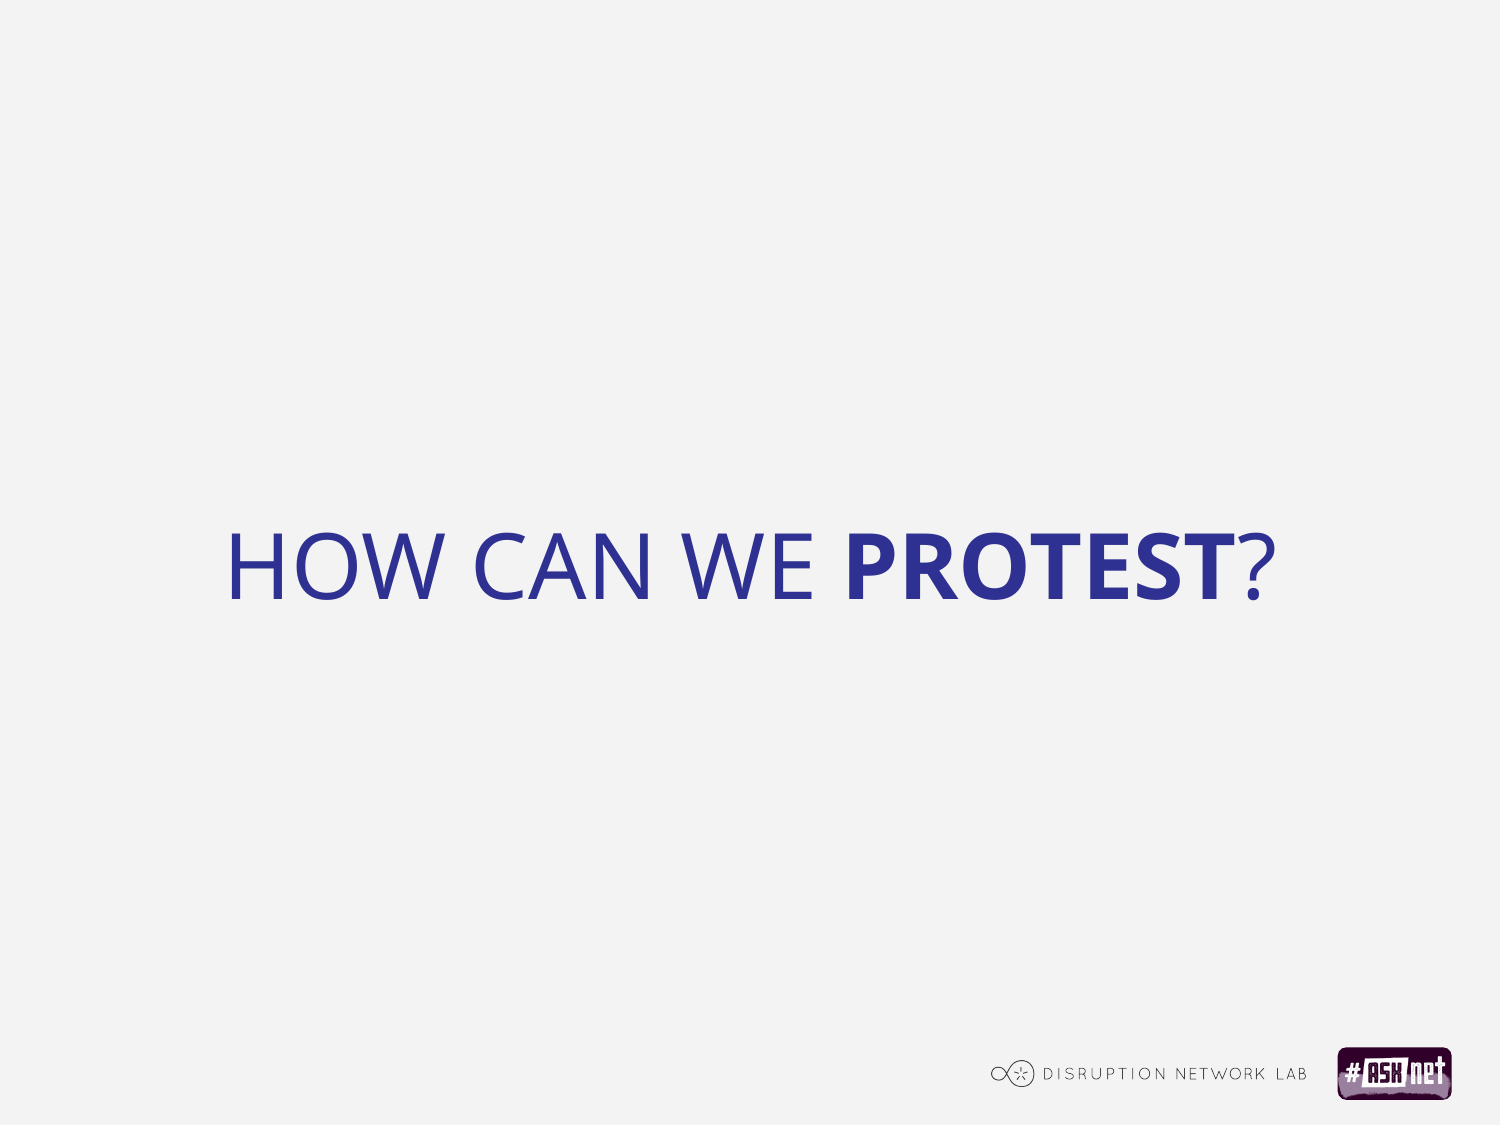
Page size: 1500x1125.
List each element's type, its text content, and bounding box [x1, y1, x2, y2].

picture [1337, 1047, 1452, 1100]
text_box HOW CAN WE PROTEST? [101, 328, 1399, 796]
picture [991, 1060, 1306, 1087]
